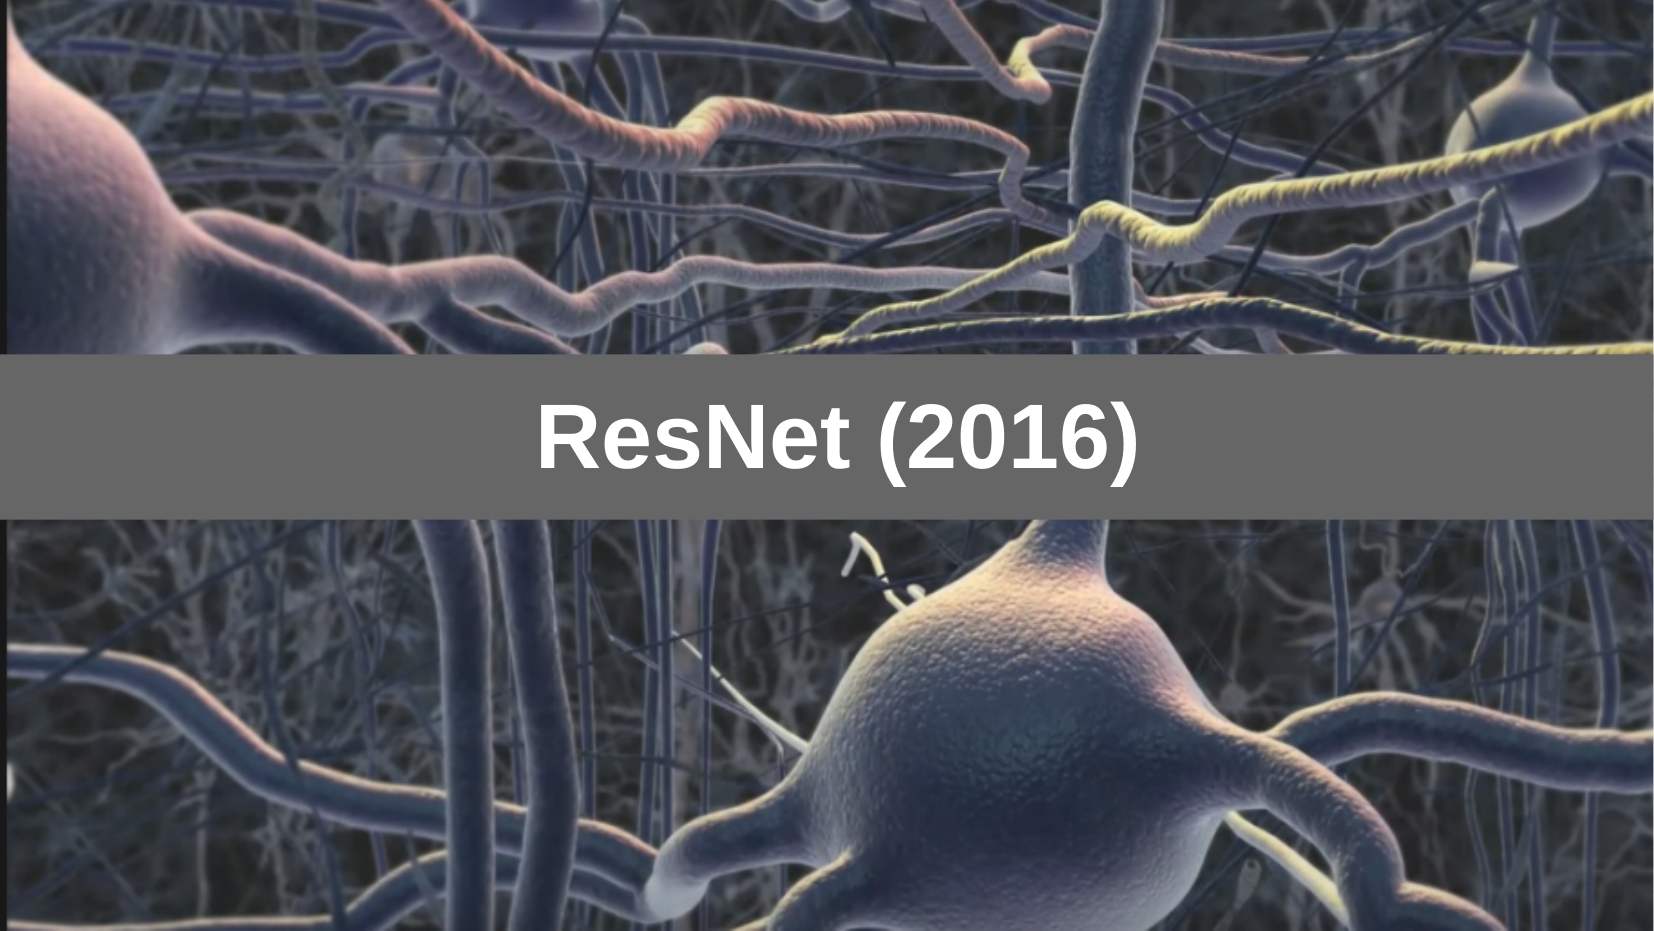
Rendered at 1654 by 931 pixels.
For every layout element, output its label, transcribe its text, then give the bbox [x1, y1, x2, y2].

picture [0, 0, 1654, 354]
picture [0, 520, 1654, 931]
title ResNet (2016) [0, 354, 1654, 520]
